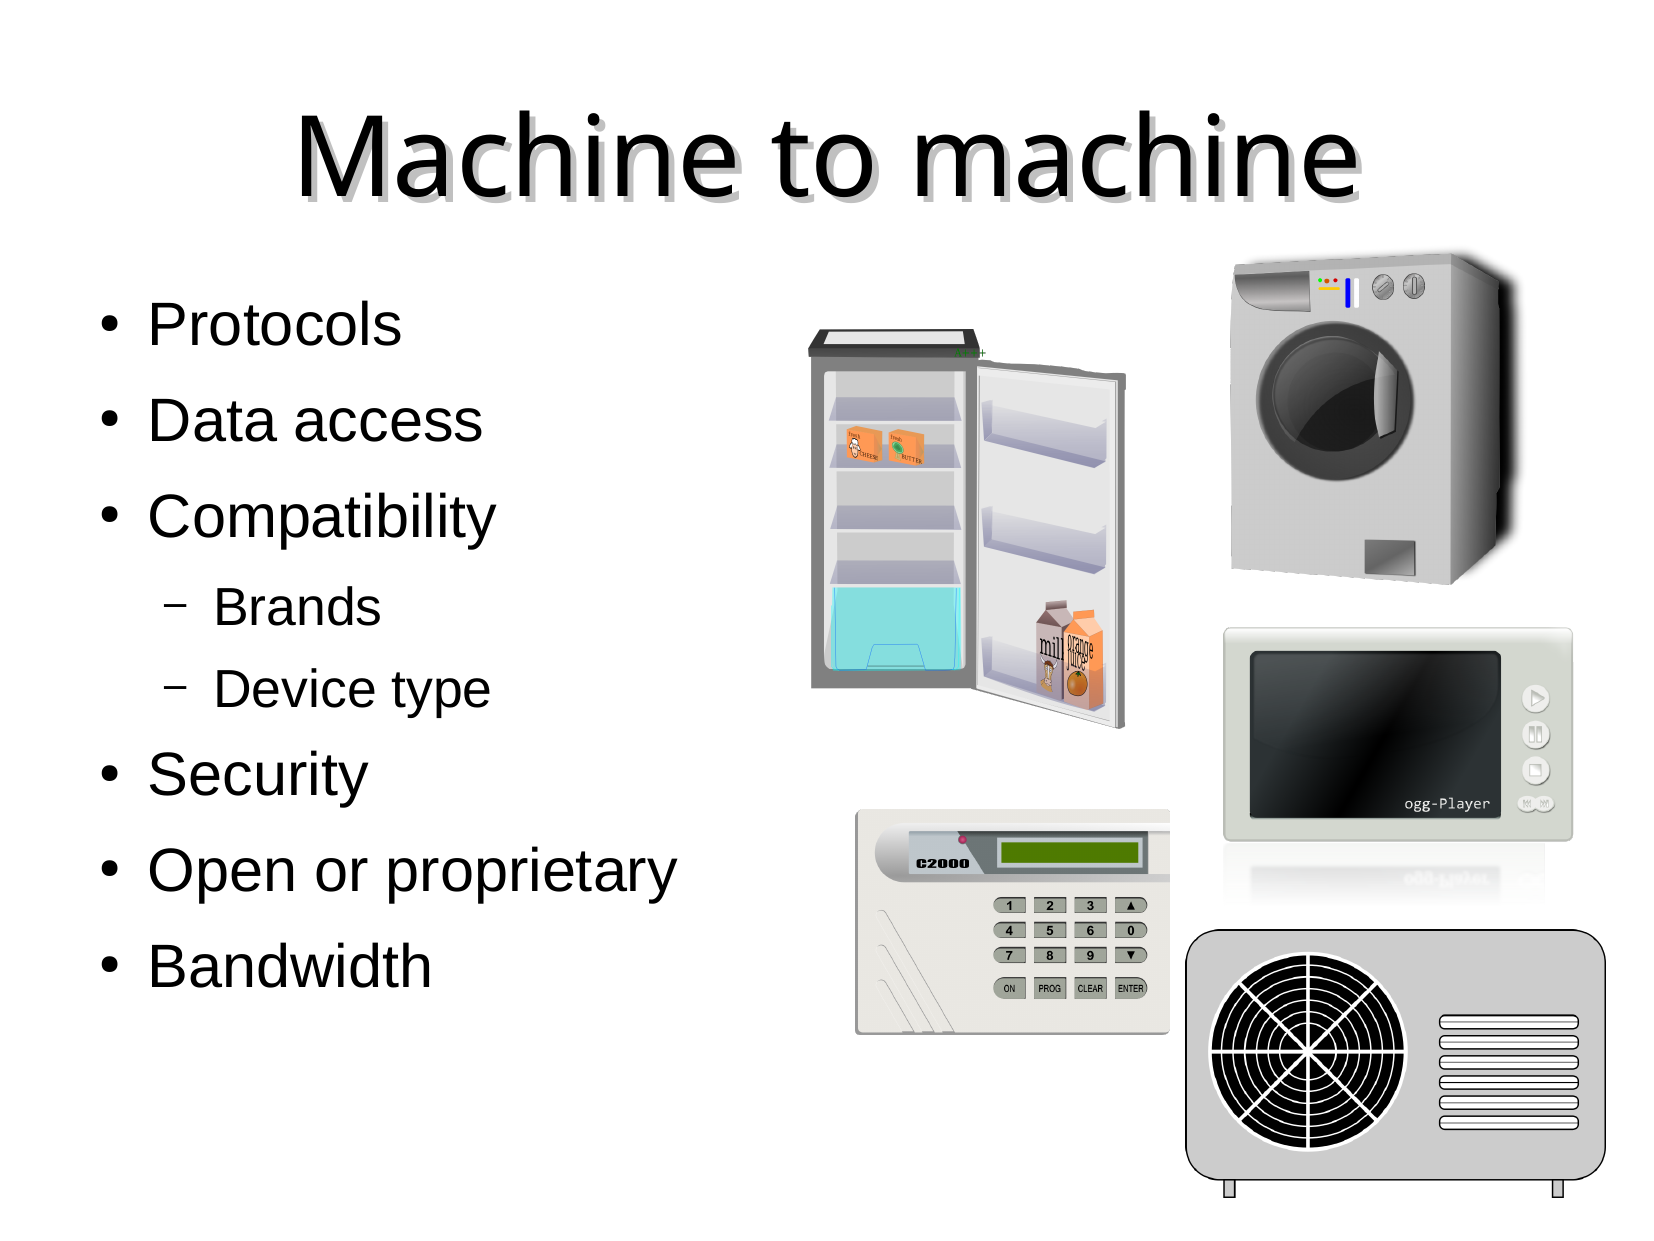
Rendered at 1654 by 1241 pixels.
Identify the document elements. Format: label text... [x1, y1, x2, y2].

list Protocols Data access Compatibility Brands Device type Security Open or proprietary Bandwidth [82, 290, 1571, 1010]
picture [1230, 244, 1528, 586]
picture [808, 329, 1126, 730]
picture [855, 809, 1170, 1036]
picture [1223, 614, 1591, 906]
title Machine to machine [82, 49, 1571, 257]
picture [1185, 929, 1606, 1198]
